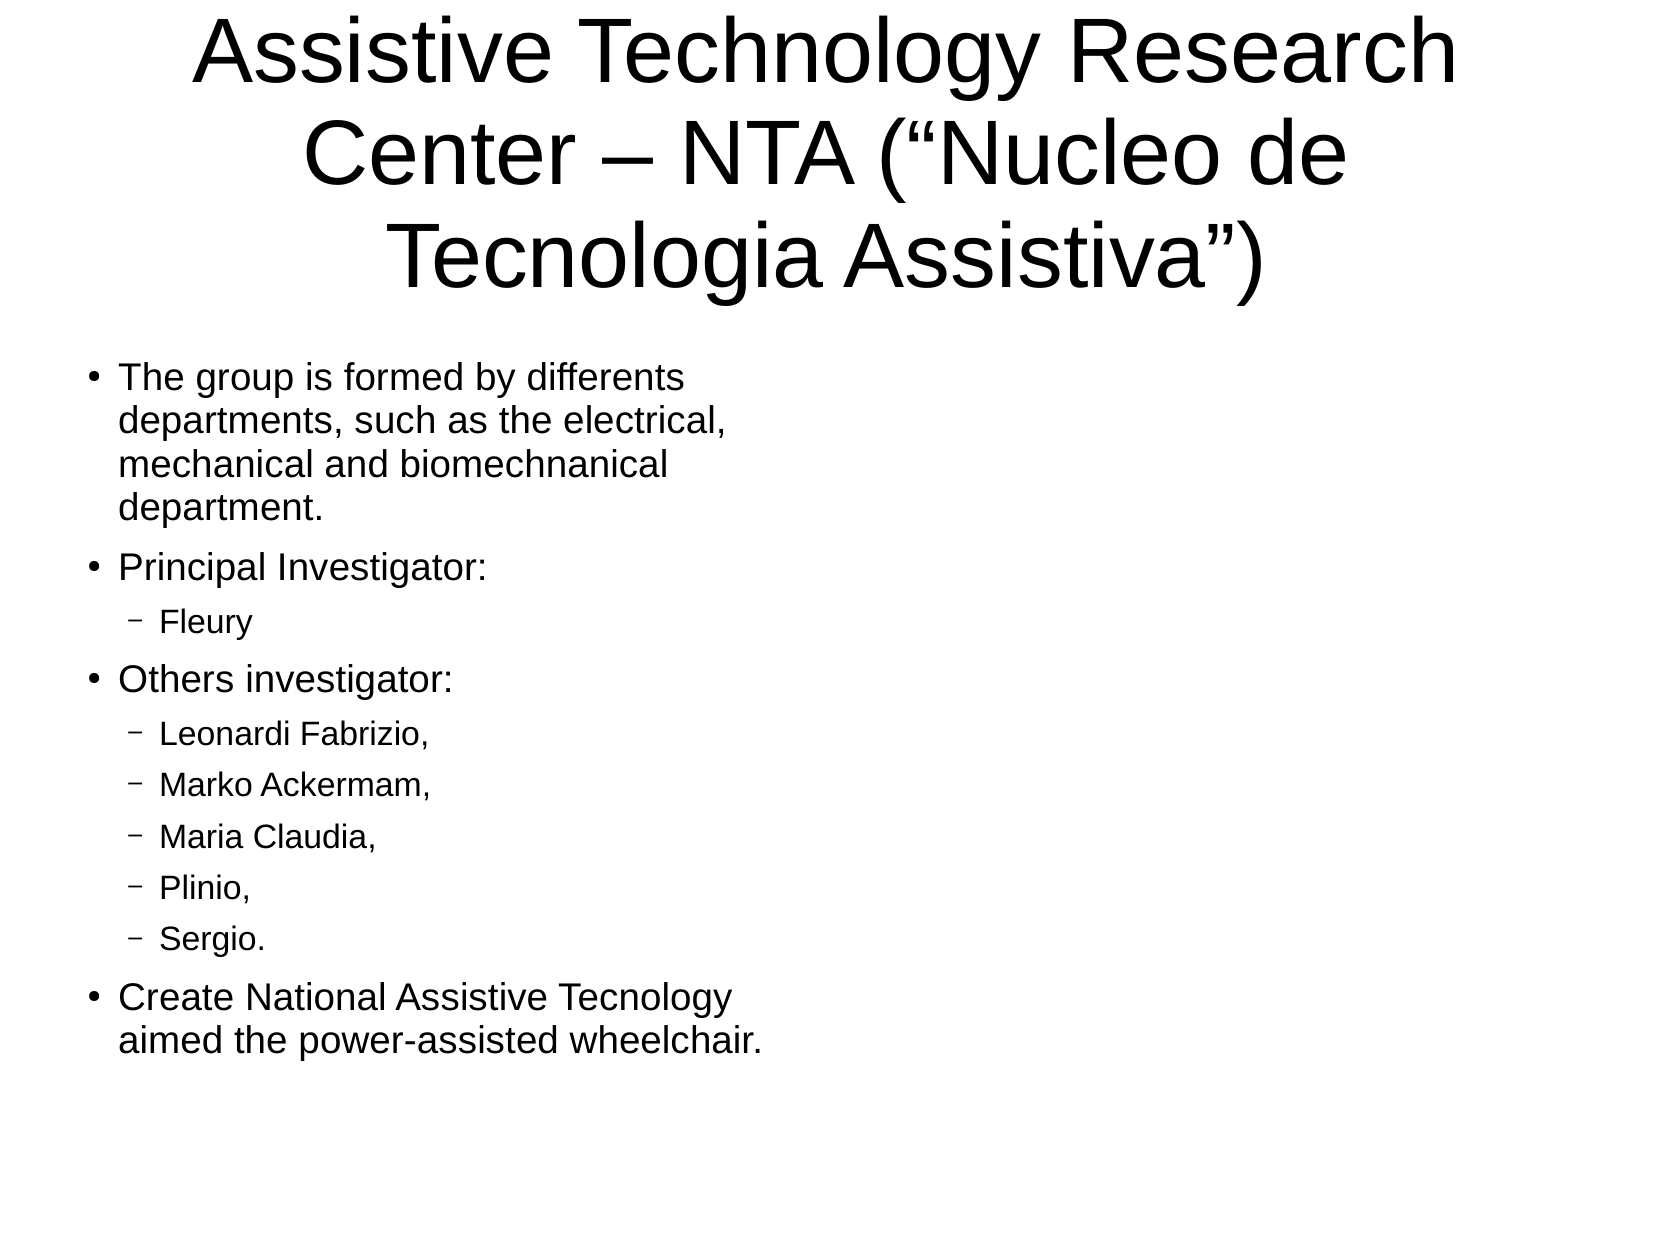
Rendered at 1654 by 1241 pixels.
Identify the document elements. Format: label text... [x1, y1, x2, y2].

list The group is formed by differents departments, such as the electrical, mechanical and biomechnanical department. Principal Investigator: Fleury Others investigator: Leonardi Fabrizio, Marko Ackermam, Maria Claudia, Plinio, Sergio. Create National Assistive Tecnology aimed the power-assisted wheelchair. [76, 355, 804, 1075]
title Assistive Technology Research Center – NTA (“Nucleo de Tecnologia Assistiva”) [82, 0, 1571, 307]
